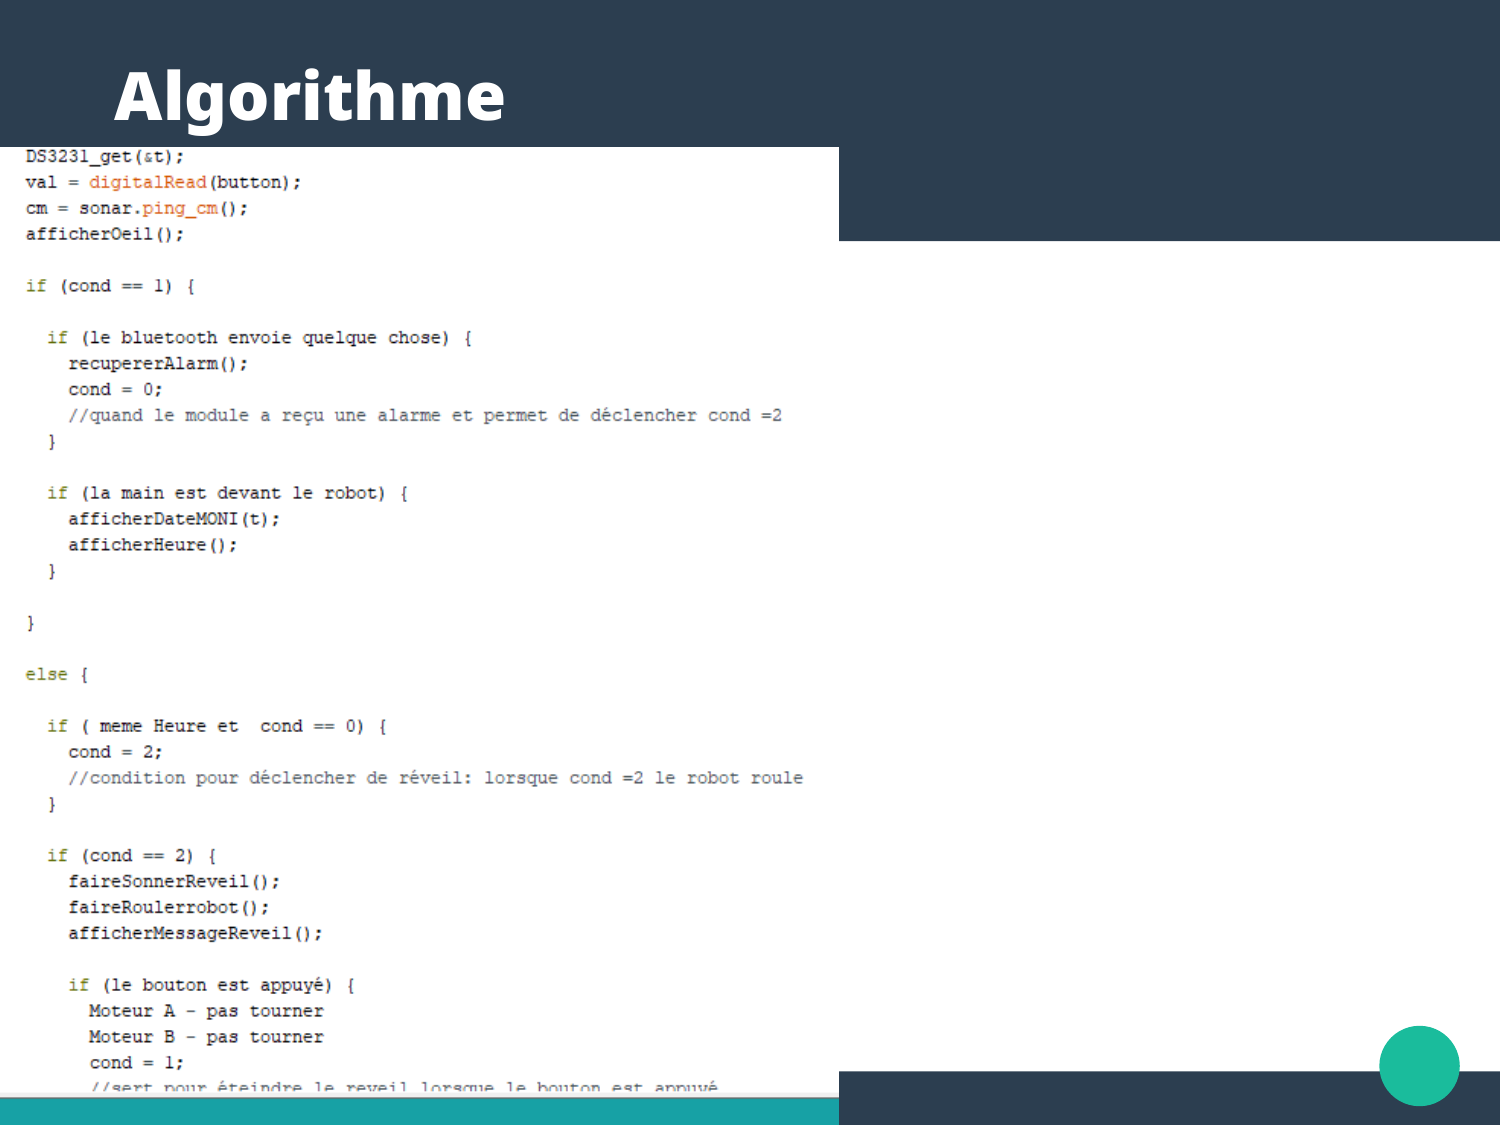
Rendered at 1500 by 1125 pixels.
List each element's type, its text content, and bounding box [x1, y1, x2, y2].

title Algorithme [64, 0, 1415, 188]
picture [0, 147, 839, 1125]
